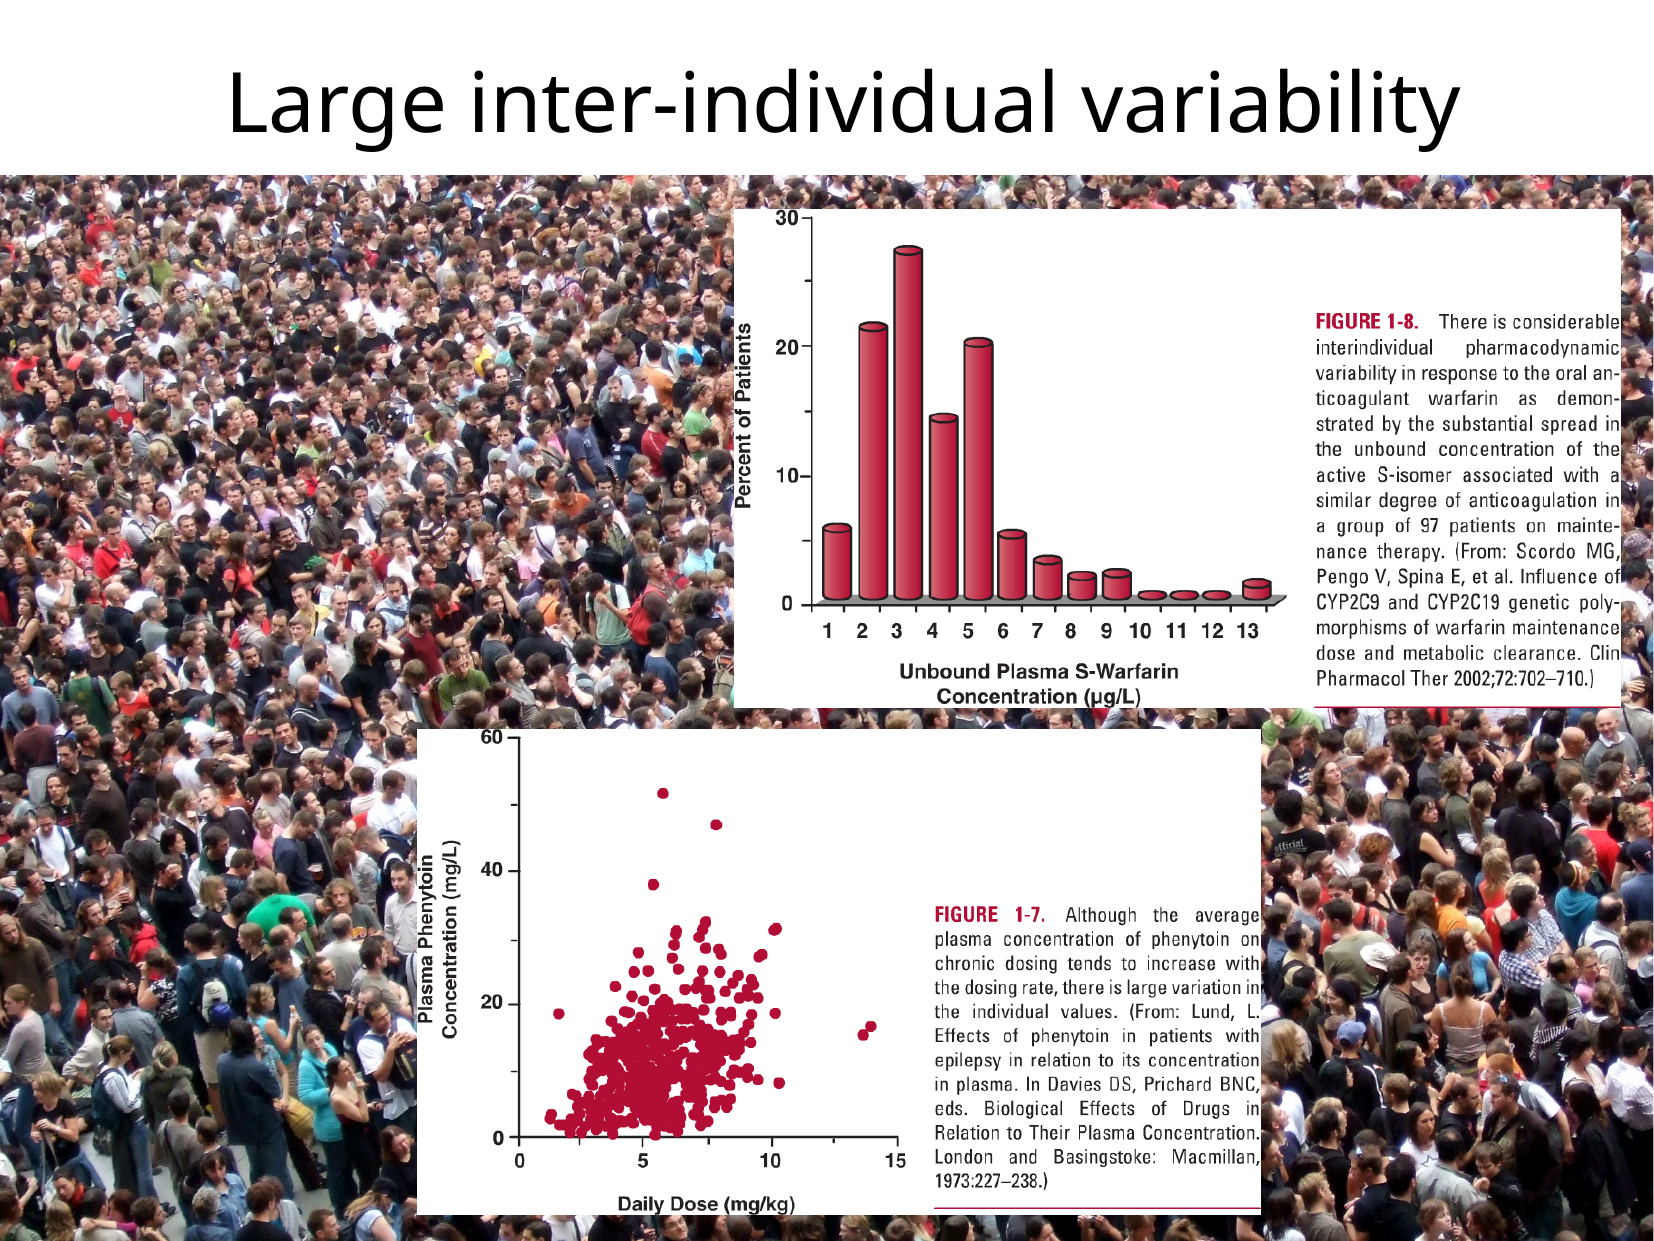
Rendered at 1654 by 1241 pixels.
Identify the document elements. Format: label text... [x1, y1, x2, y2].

picture [0, 175, 1654, 1241]
title Large inter-individual variability [82, 0, 1606, 231]
